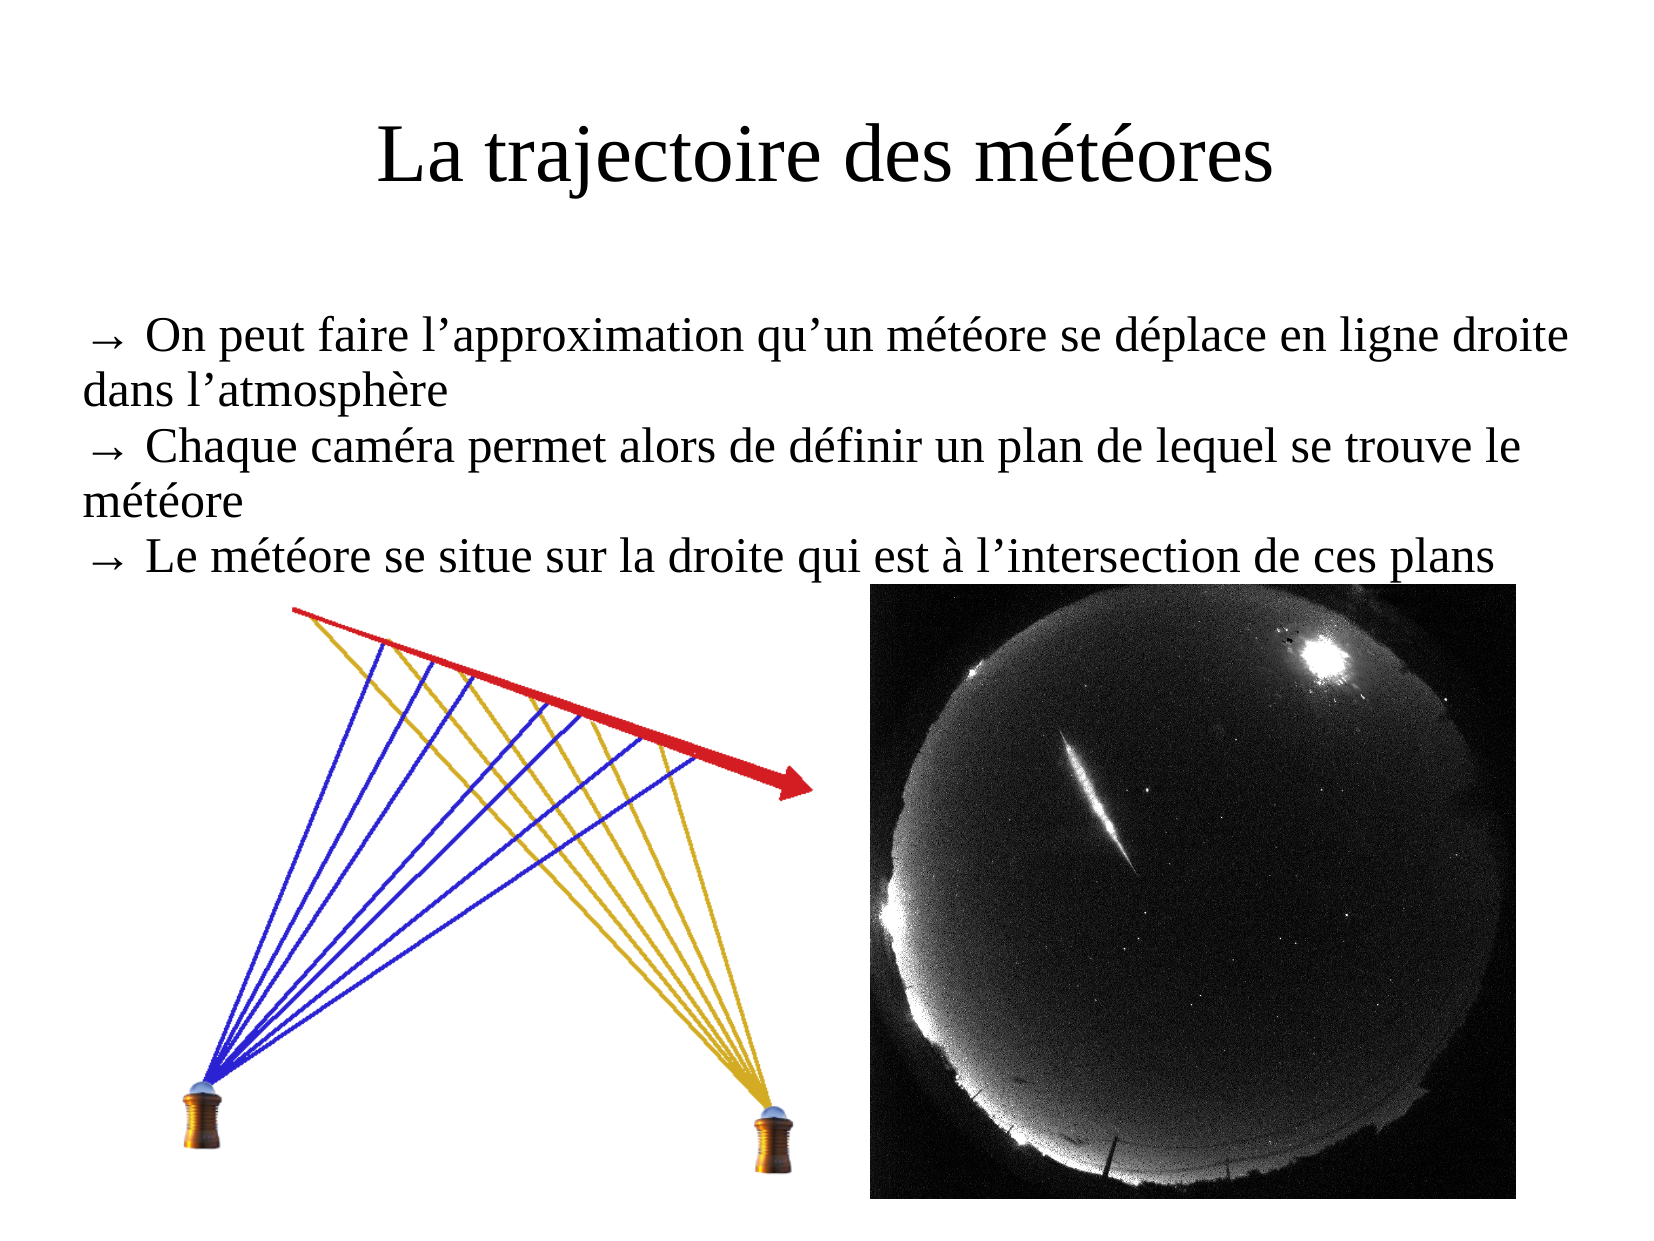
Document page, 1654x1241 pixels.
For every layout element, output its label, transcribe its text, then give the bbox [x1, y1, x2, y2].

subtitle → On peut faire l’approximation qu’un météore se déplace en ligne droite dans l’atmosphère → Chaque caméra permet alors de définir un plan de lequel se trouve le météore → Le météore se situe sur la droite qui est à l’intersection de ces plans [82, 290, 1571, 601]
picture [157, 591, 826, 1186]
title La trajectoire des météores [82, 49, 1571, 257]
picture [870, 584, 1516, 1199]
